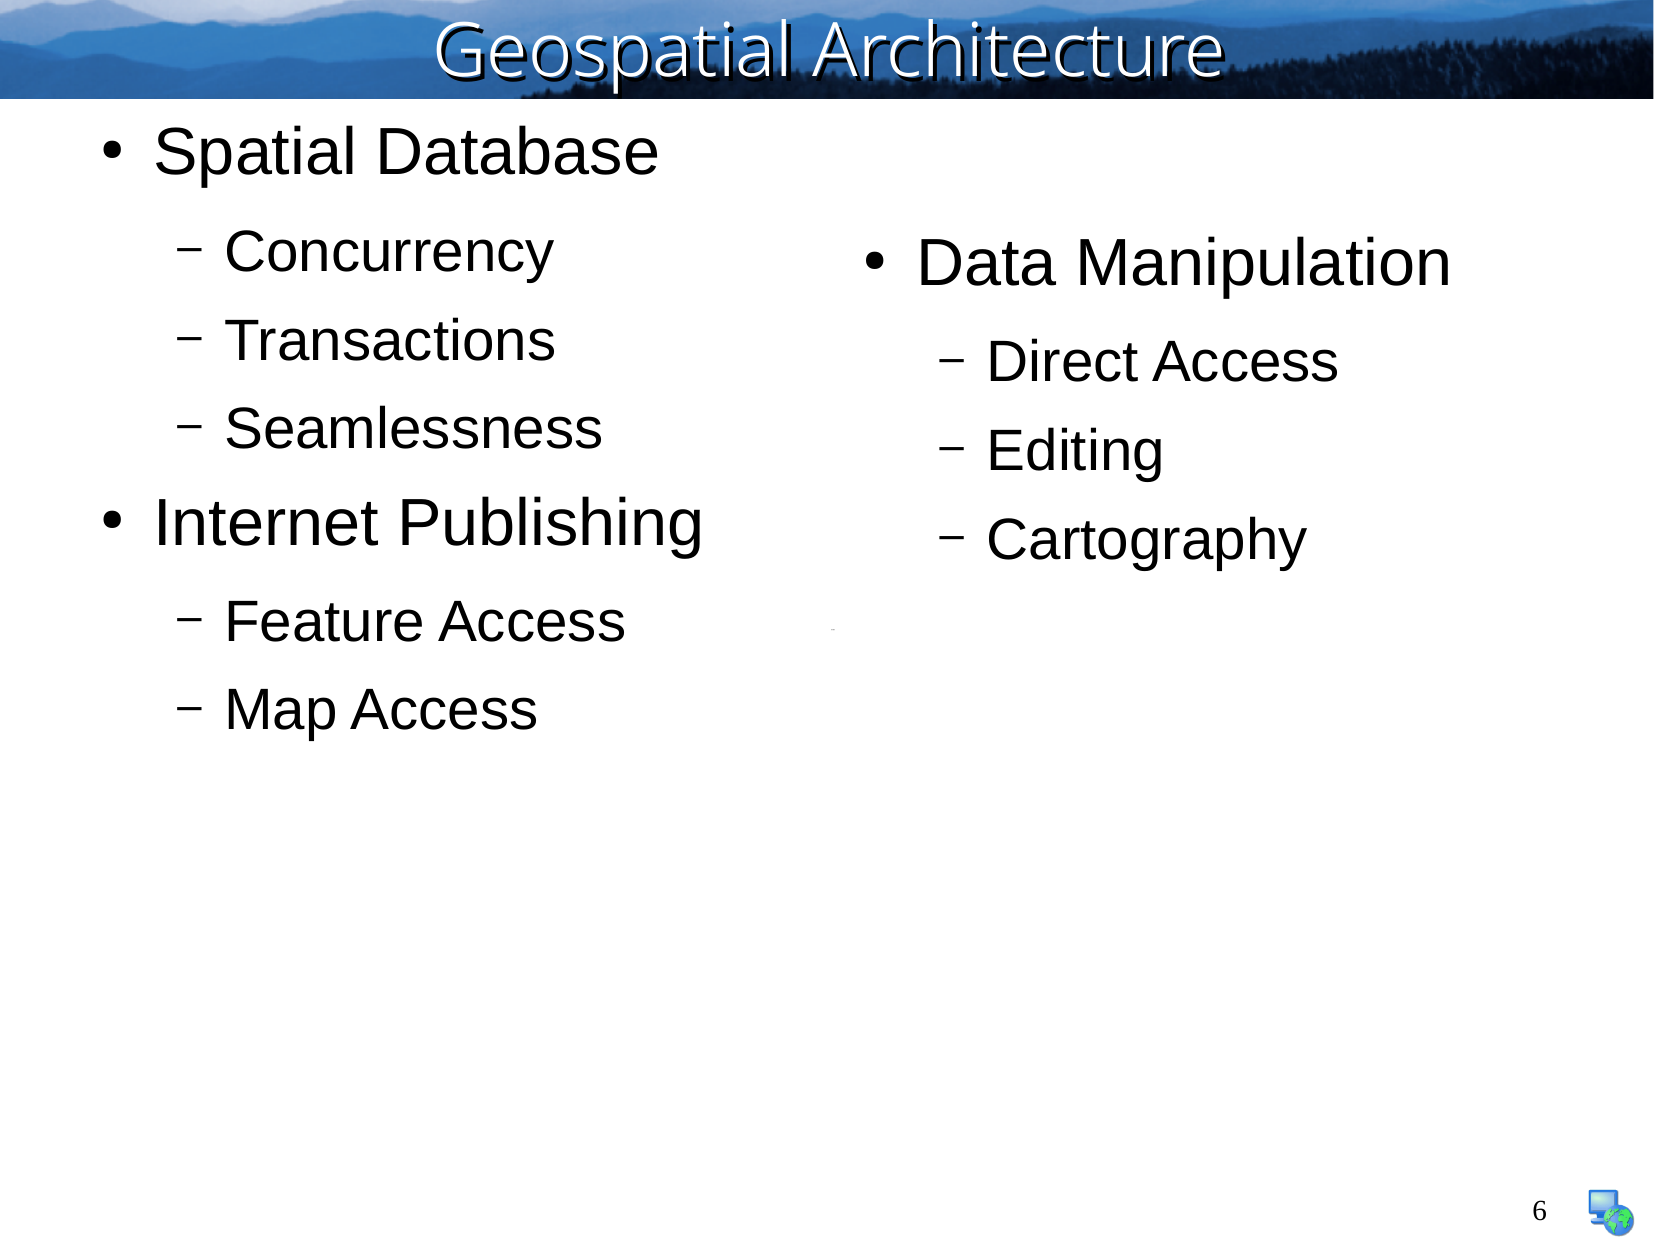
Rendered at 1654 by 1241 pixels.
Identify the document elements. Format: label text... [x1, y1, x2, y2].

list Data Manipulation Direct Access Editing Cartography [845, 225, 1572, 1109]
list Spatial Database Concurrency Transactions Seamlessness Internet Publishing Feature Access Map Access [82, 114, 1571, 1184]
title Geospatial Architecture [49, 0, 1611, 96]
picture [0, 0, 618, 99]
picture [1588, 1189, 1635, 1238]
picture [622, 0, 1654, 99]
